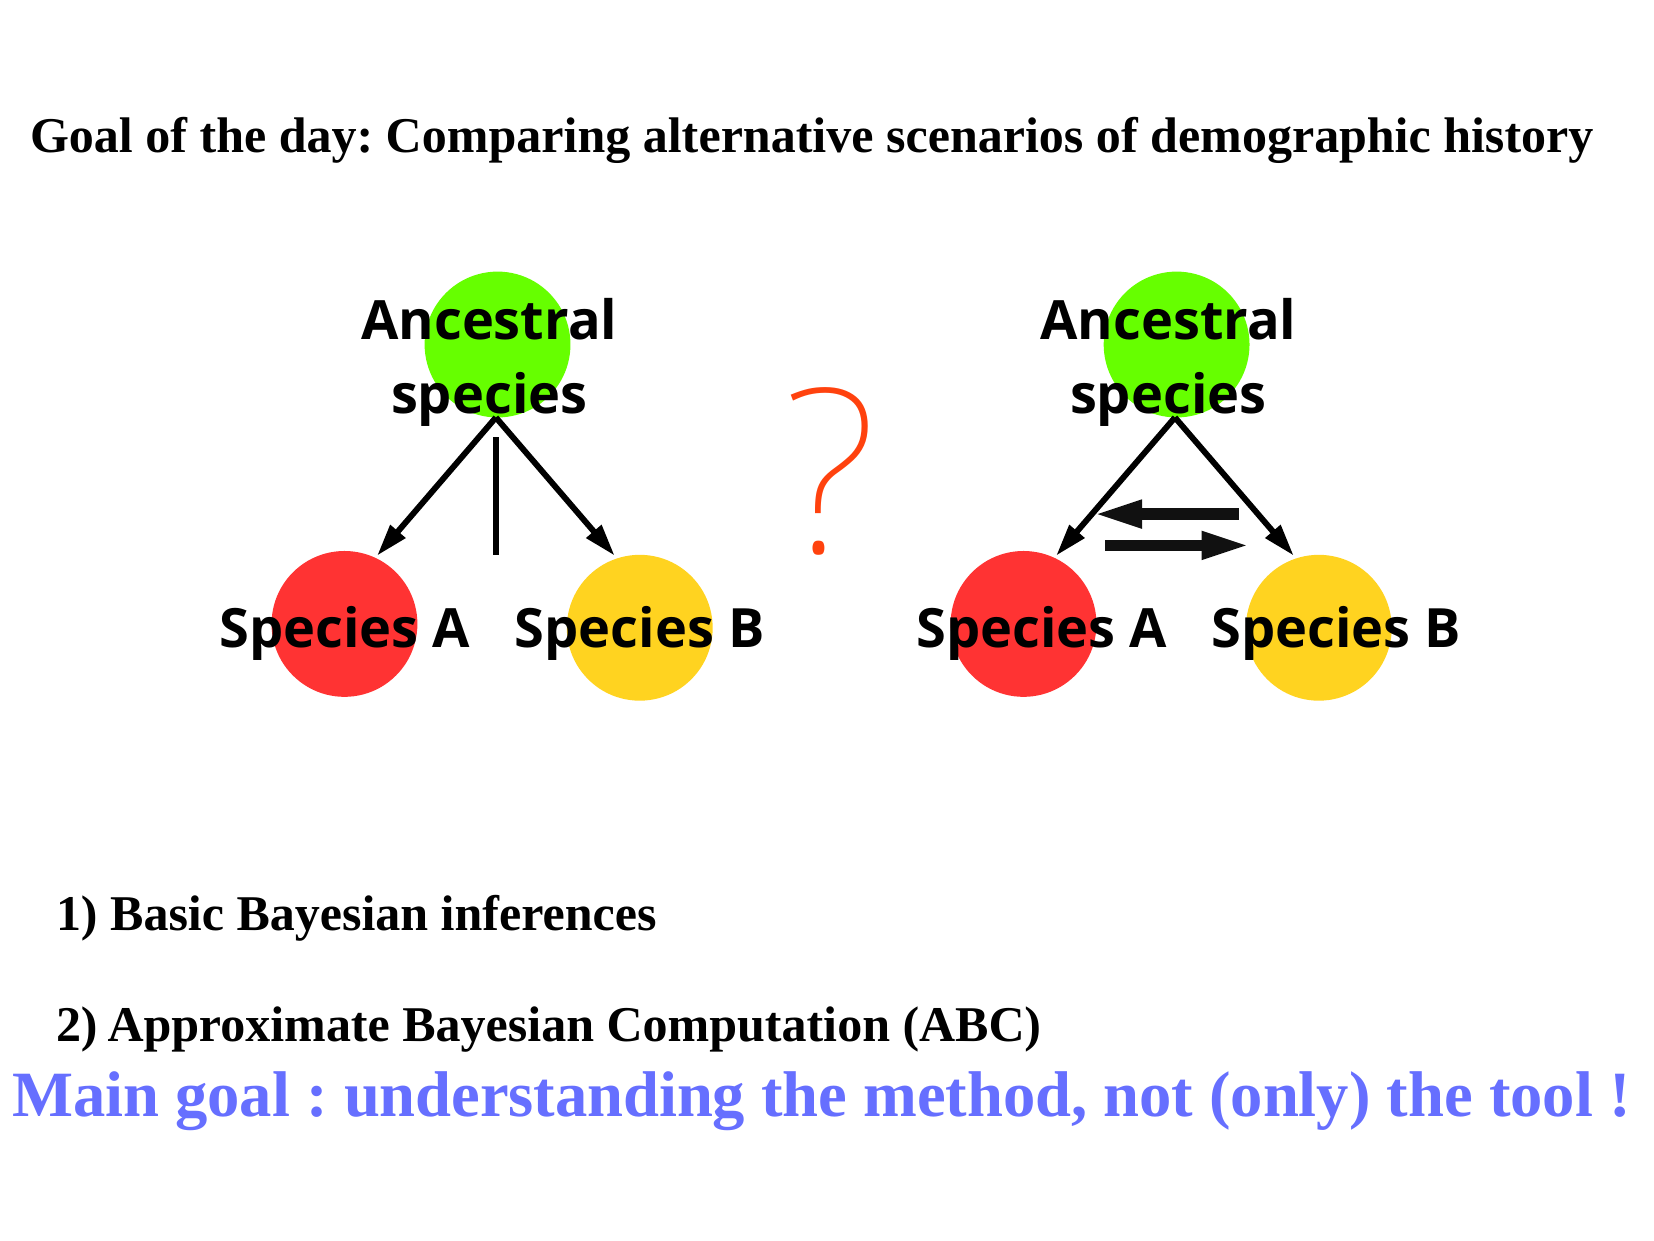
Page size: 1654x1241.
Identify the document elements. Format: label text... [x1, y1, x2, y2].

text_box [959, 658, 1089, 697]
text_box Ancestral species [1025, 274, 1324, 411]
text_box [472, 411, 523, 418]
text_box Goal of the day: Comparing alternative scenarios of demographic history [15, 100, 1613, 171]
text_box [285, 550, 404, 581]
text_box [279, 658, 409, 697]
text_box Species A [901, 581, 1189, 658]
text_box Species A [204, 581, 493, 658]
text_box Ancestral species [346, 274, 645, 411]
text_box Main goal : understanding the method, not (only) the tool ! [0, 1051, 1647, 1138]
text_box Species B [499, 581, 790, 658]
text_box [1253, 658, 1386, 701]
text_box [583, 554, 696, 581]
text_box [573, 658, 707, 701]
text_box [1262, 554, 1375, 581]
text_box ? [767, 301, 925, 573]
text_box [1151, 411, 1202, 418]
text_box 1) Basic Bayesian inferences 2) Approximate Bayesian Computation (ABC) [41, 878, 1258, 1051]
text_box Species B [1196, 581, 1487, 658]
text_box [964, 550, 1083, 581]
